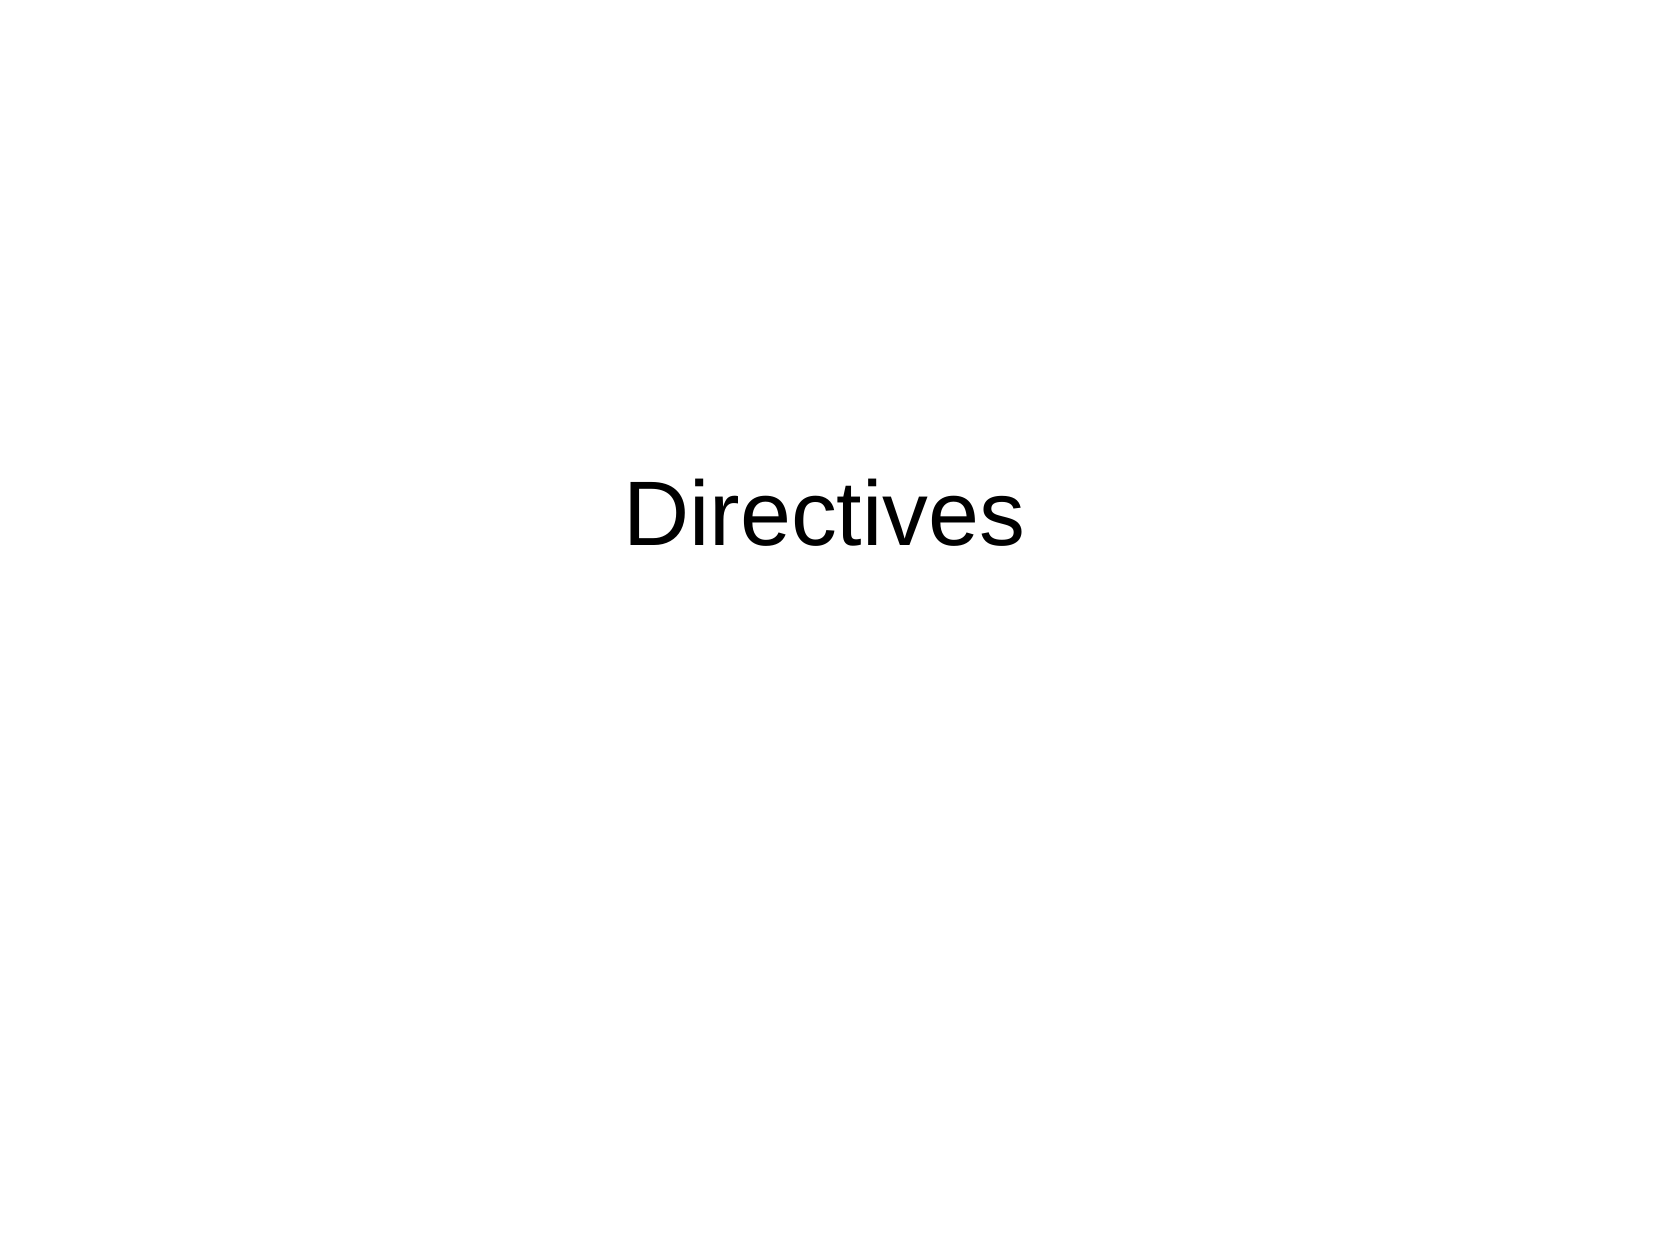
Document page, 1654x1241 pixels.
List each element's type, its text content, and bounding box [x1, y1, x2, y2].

title Directives [80, 410, 1569, 618]
